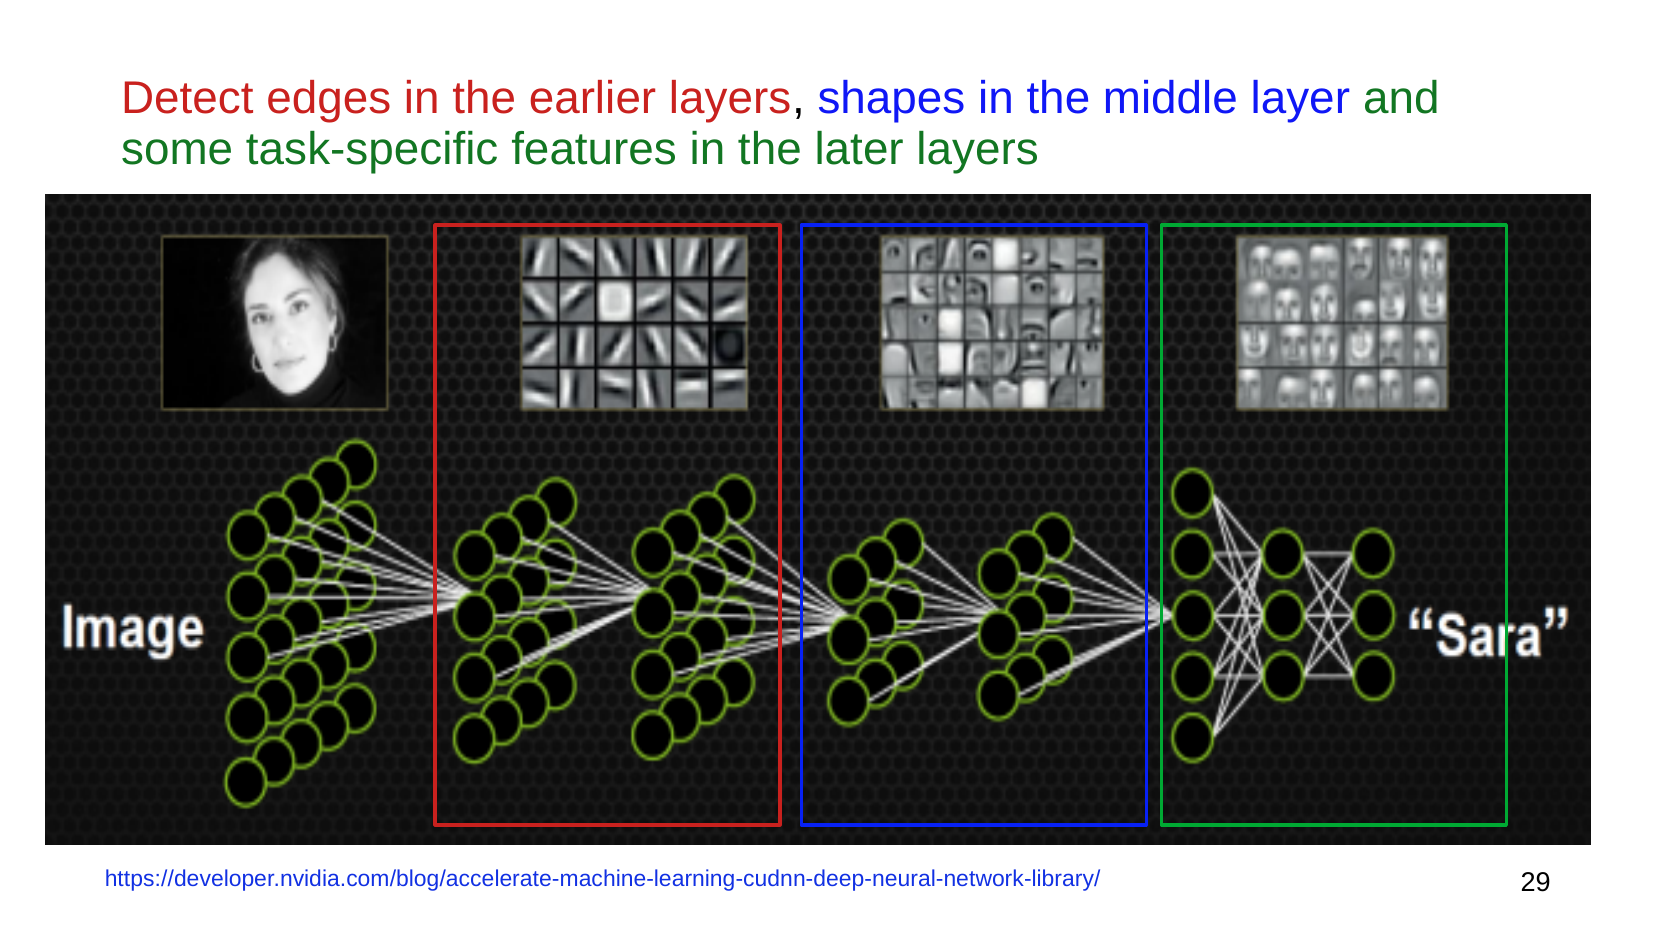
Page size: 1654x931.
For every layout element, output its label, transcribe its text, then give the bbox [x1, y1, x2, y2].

picture [45, 194, 1591, 846]
text_box https://developer.nvidia.com/blog/accelerate-machine-learning-cudnn-deep-neural-network-library/ [90, 858, 1156, 916]
text_box Detect edges in the earlier layers, shapes in the middle layer and some task-specific features in the later layers [105, 63, 1531, 184]
